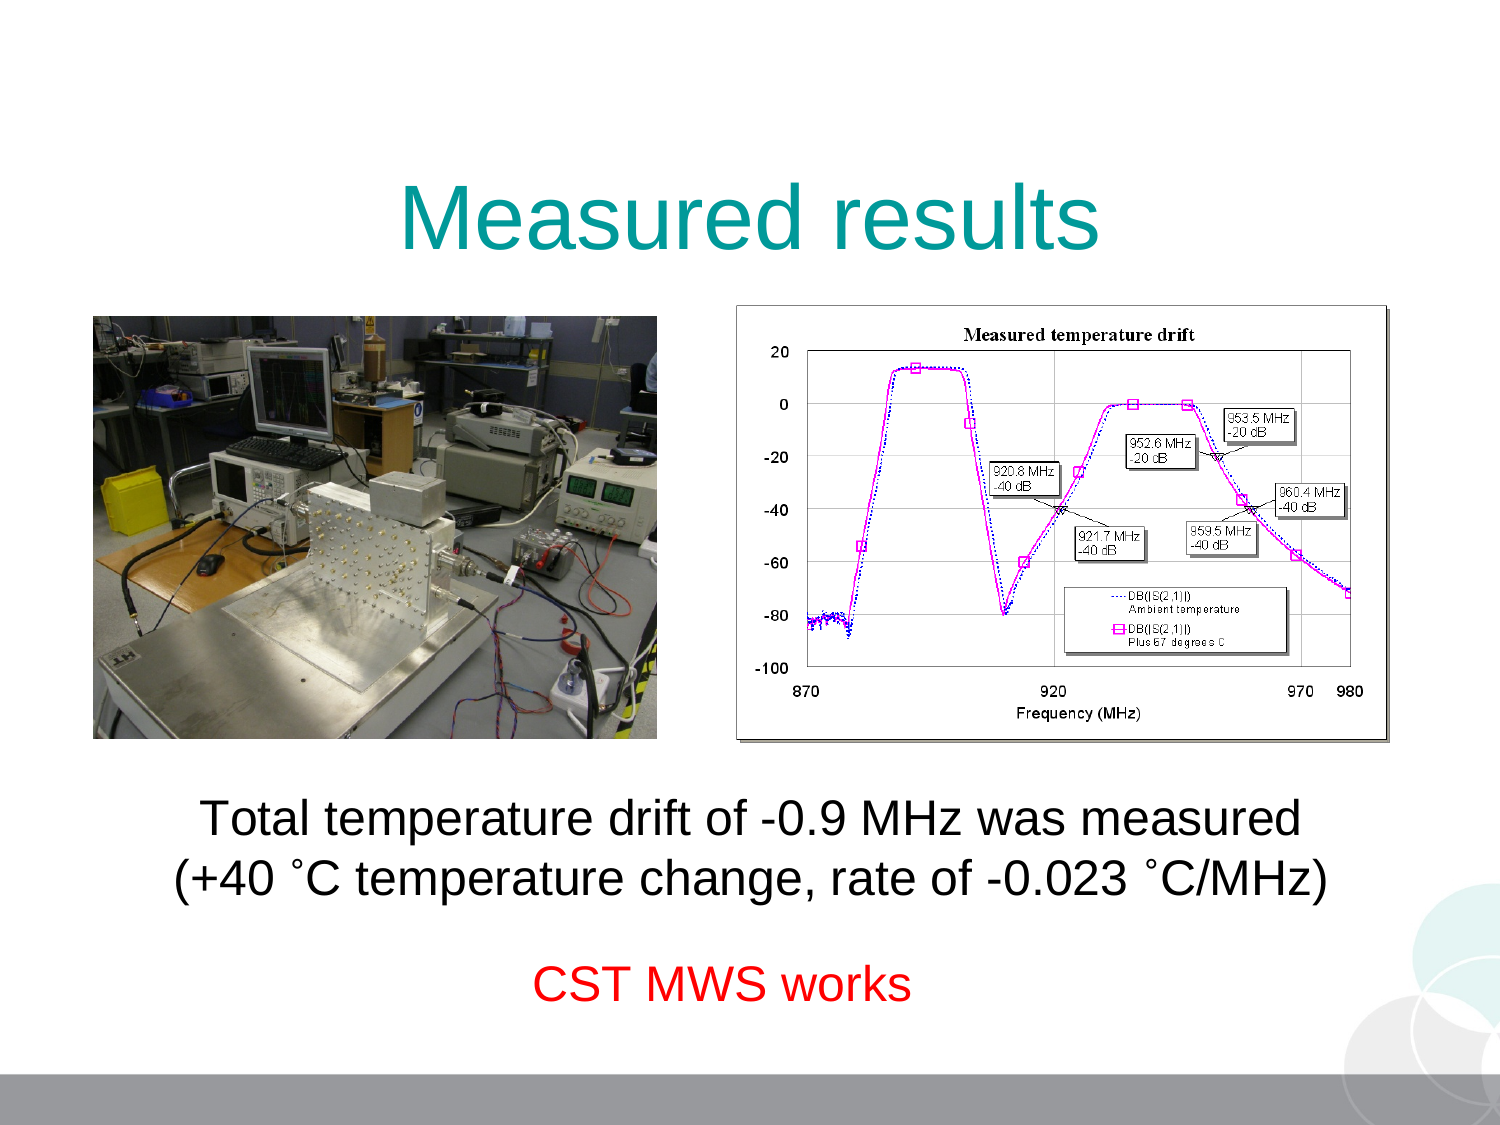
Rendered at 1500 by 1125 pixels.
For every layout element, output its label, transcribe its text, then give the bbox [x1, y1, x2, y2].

picture [0, 879, 1500, 1125]
picture [93, 316, 657, 739]
text_box CST MWS works [517, 943, 928, 1020]
title Measured results [62, 137, 1438, 288]
picture [726, 292, 1400, 751]
text_box Total temperature drift of -0.9 MHz was measured (+40 ˚C temperature change, rate of -0.023 ˚C/MHz) [158, 777, 1345, 914]
